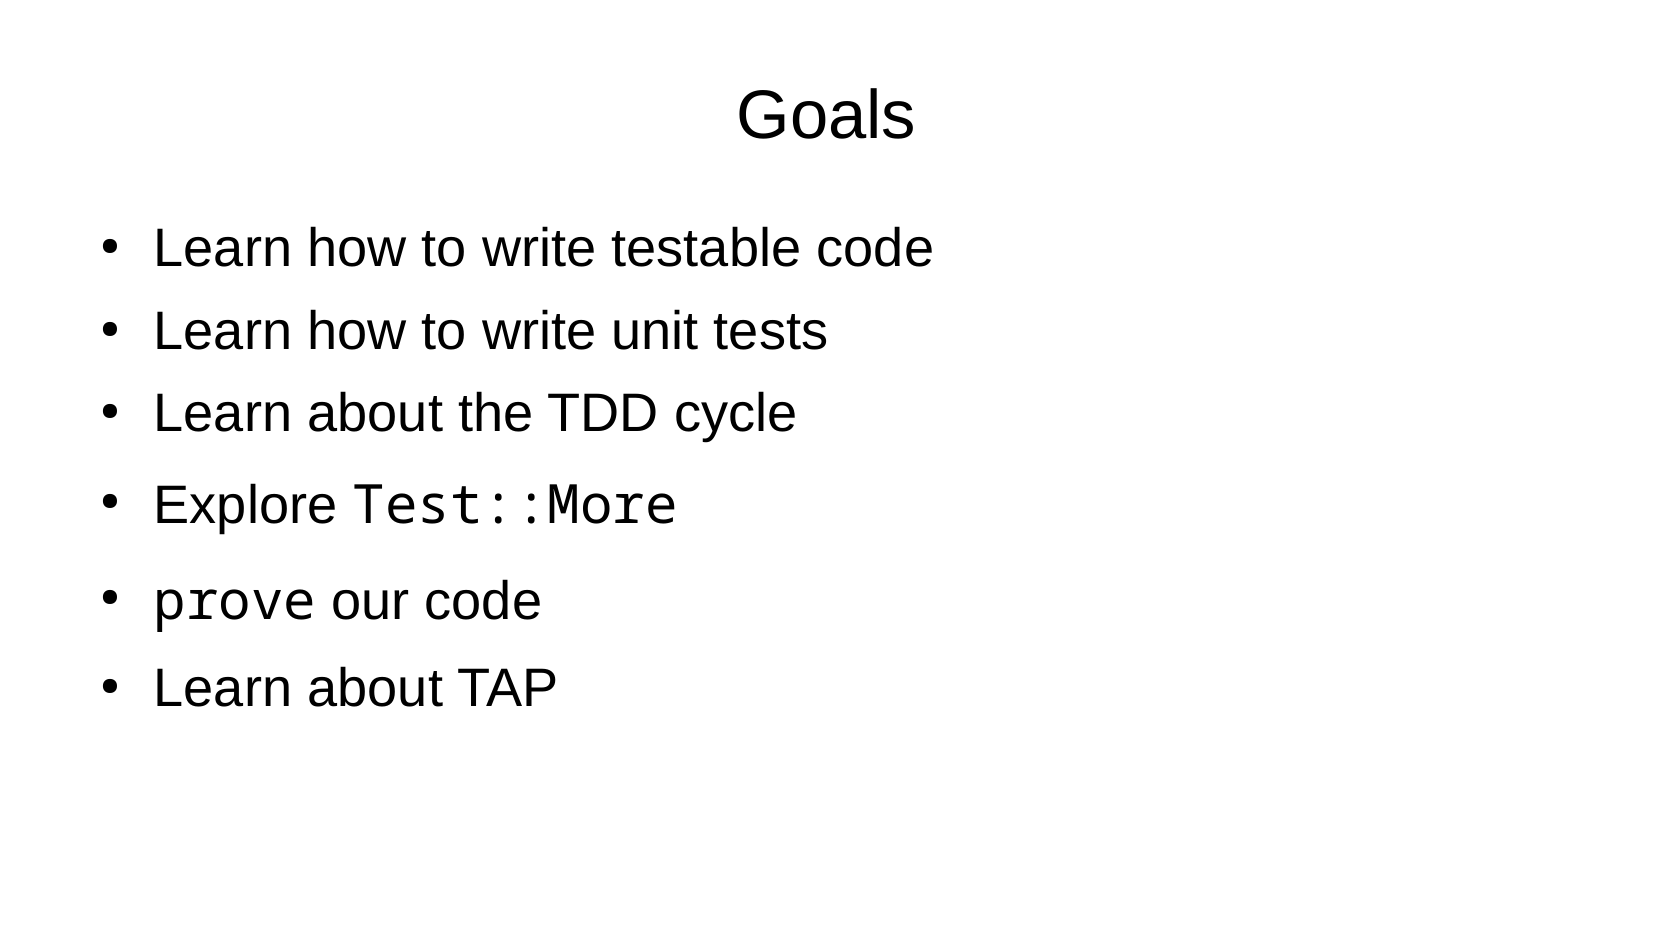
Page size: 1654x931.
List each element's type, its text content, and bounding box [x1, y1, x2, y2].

list Learn how to write testable code Learn how to write unit tests Learn about the TDD cycle Explore Test::More prove our code Learn about TAP [82, 217, 1571, 758]
title Goals [82, 37, 1571, 193]
